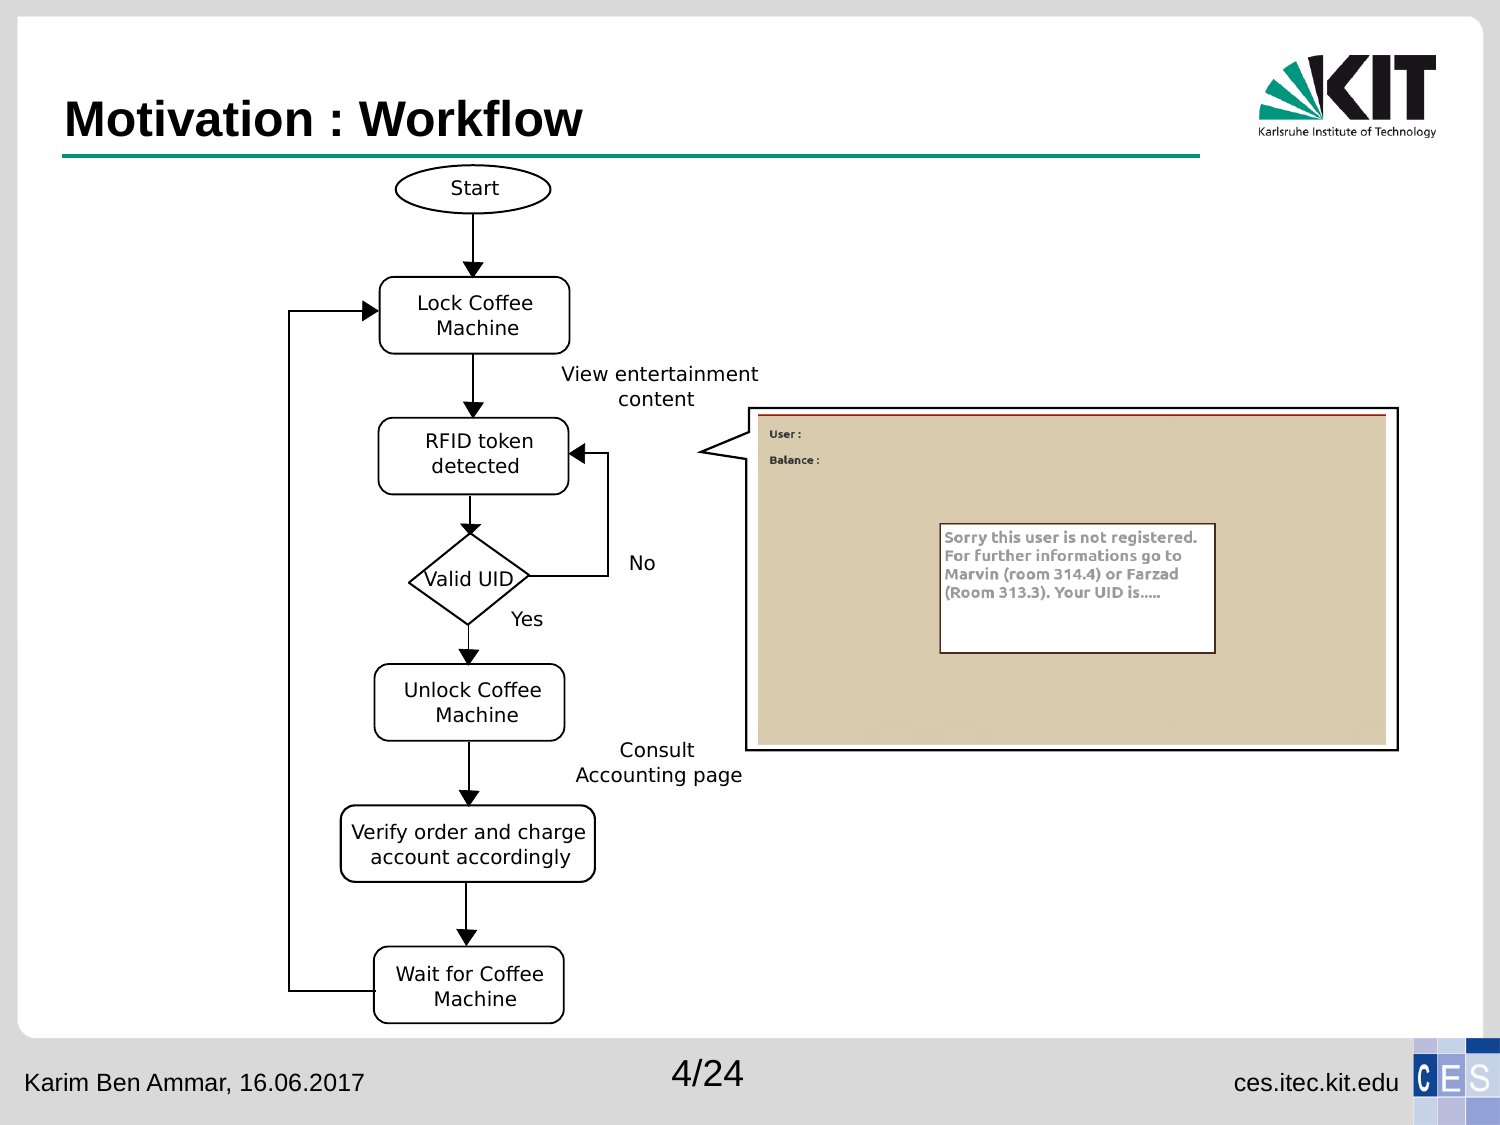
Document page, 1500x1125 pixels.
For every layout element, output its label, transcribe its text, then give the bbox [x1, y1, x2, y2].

title Motivation : Workflow [64, 54, 1198, 147]
text_box 4/24 [656, 1045, 775, 1117]
picture [0, 0, 1500, 1125]
